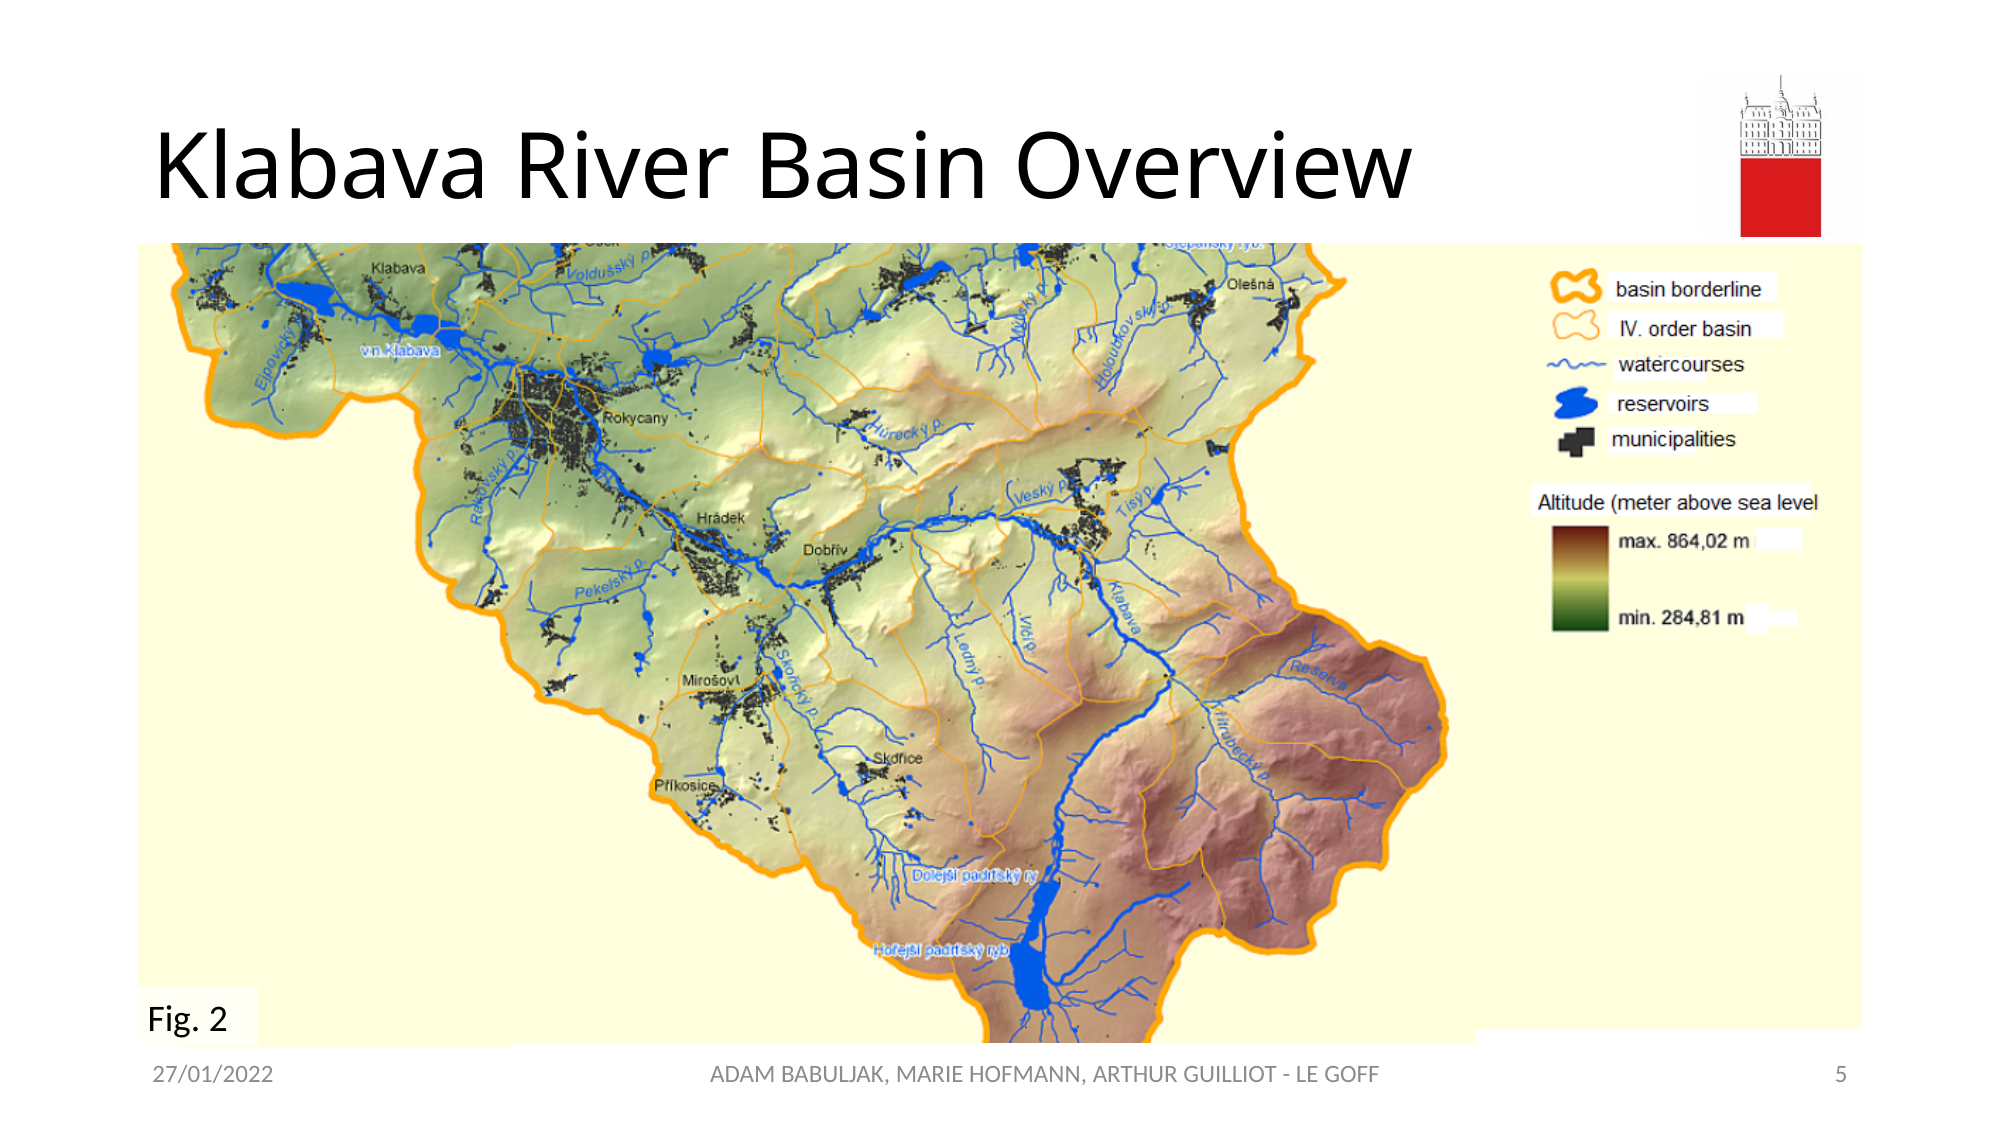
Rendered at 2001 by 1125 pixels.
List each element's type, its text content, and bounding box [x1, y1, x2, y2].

text_box Fig. 2 [132, 986, 259, 1047]
title Klabava River Basin Overview [137, 59, 1863, 243]
slide_number 27/01/2022 [137, 1043, 588, 1103]
footer ADAM BABULJAK, MARIE HOFMANN, ARTHUR GUILLIOT - LE GOFF [662, 1043, 1412, 1103]
slide_number 2 [1412, 1042, 1863, 1103]
picture [137, 243, 1863, 1048]
